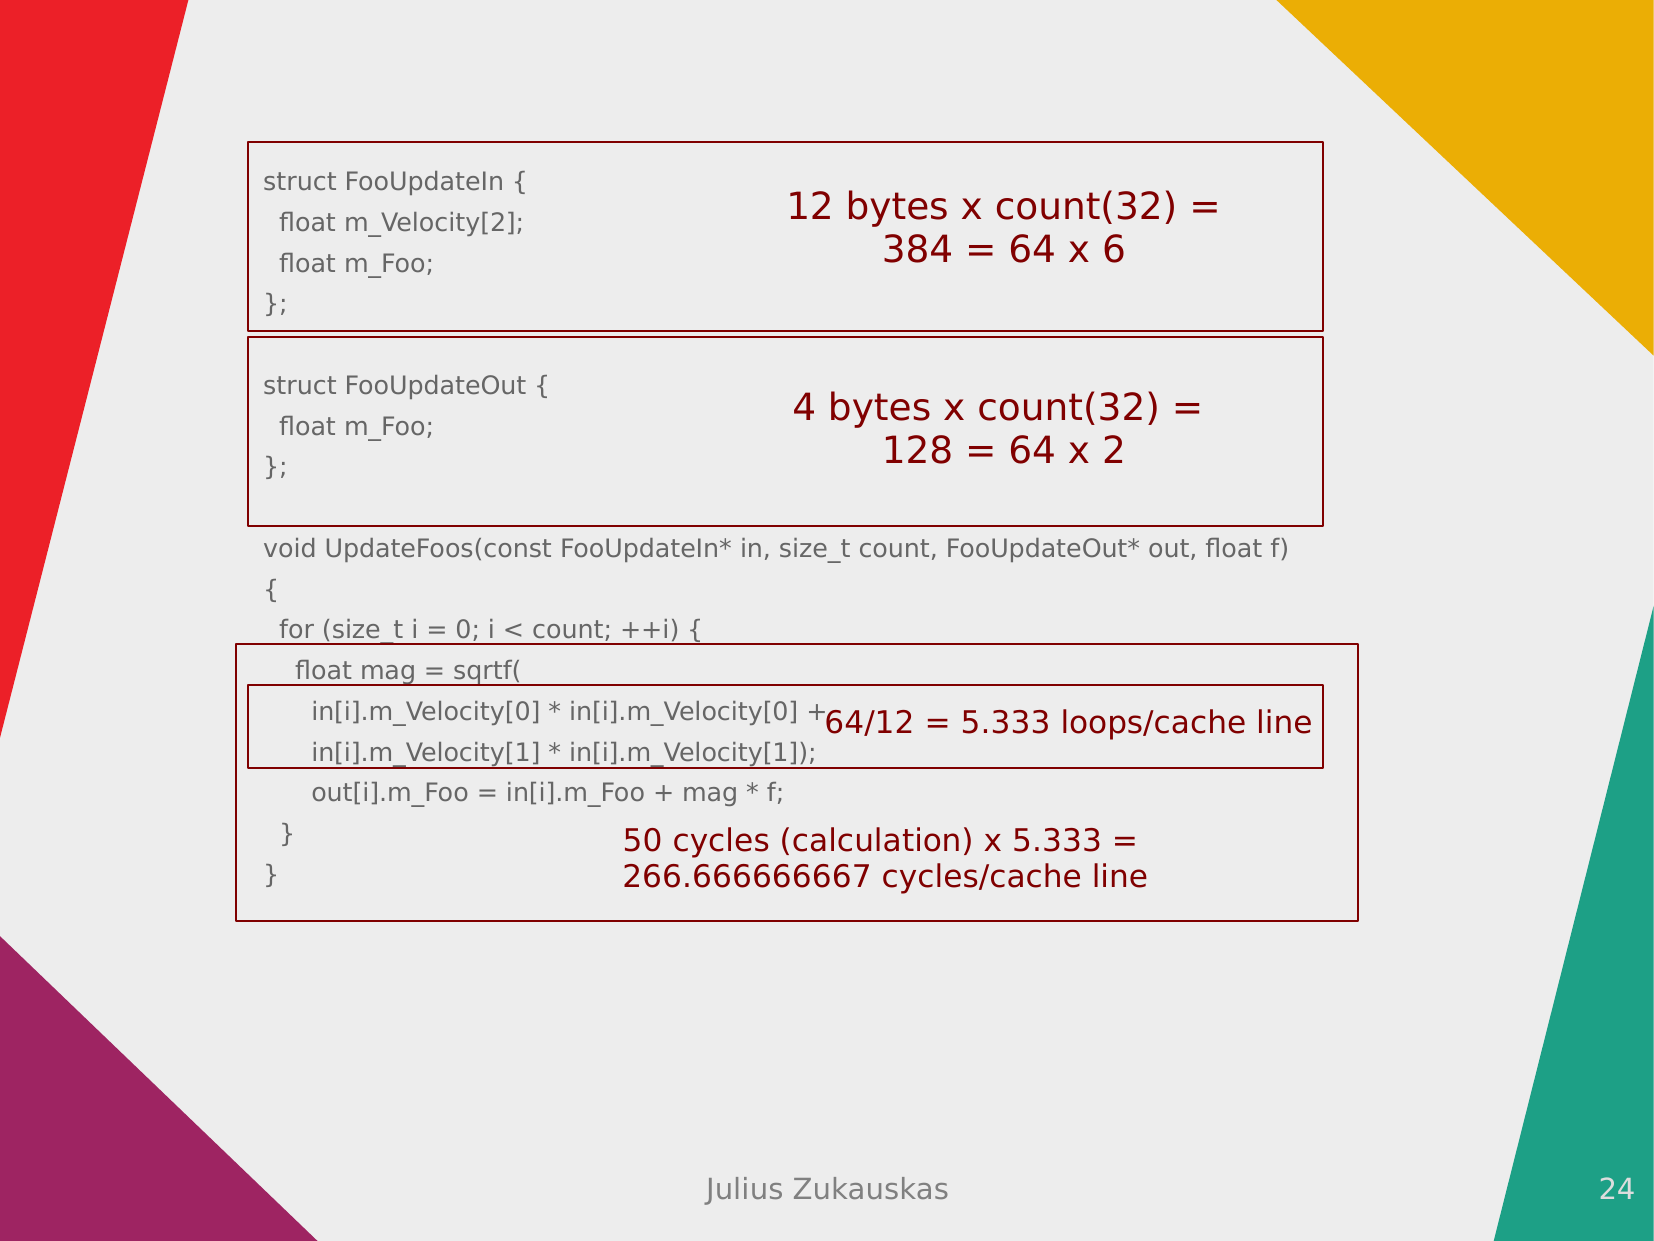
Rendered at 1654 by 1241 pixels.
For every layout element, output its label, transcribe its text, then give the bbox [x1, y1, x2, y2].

list struct FooUpdateIn { float m_Velocity[2]; float m_Foo; }; struct FooUpdateOut { float m_Foo; }; void UpdateFoos(const FooUpdateIn* in, size_t count, FooUpdateOut* out, float f) { for (size_t i = 0; i < count; ++i) { float mag = sqrtf( in[i].m_Velocity[0] * in[i].m_Velocity[0] + in[i].m_Velocity[1] * in[i].m_Velocity[1]); out[i].m_Foo = in[i].m_Foo + mag * f; } } [249, 167, 1303, 330]
text_box 64/12 = 5.333 loops/cache line [797, 696, 1341, 749]
text_box 12 bytes x count(32) = 384 = 64 x 6 [732, 177, 1276, 280]
list struct FooUpdateIn { float m_Velocity[2]; float m_Foo; }; struct FooUpdateOut { float m_Foo; }; void UpdateFoos(const FooUpdateIn* in, size_t count, FooUpdateOut* out, float f) { for (size_t i = 0; i < count; ++i) { float mag = sqrtf( in[i].m_Velocity[0] * in[i].m_Velocity[0] + in[i].m_Velocity[1] * in[i].m_Velocity[1]); out[i].m_Foo = in[i].m_Foo + mag * f; } } [249, 338, 1303, 525]
list struct FooUpdateIn { float m_Velocity[2]; float m_Foo; }; struct FooUpdateOut { float m_Foo; }; void UpdateFoos(const FooUpdateIn* in, size_t count, FooUpdateOut* out, float f) { for (size_t i = 0; i < count; ++i) { float mag = sqrtf( in[i].m_Velocity[0] * in[i].m_Velocity[0] + in[i].m_Velocity[1] * in[i].m_Velocity[1]); out[i].m_Foo = in[i].m_Foo + mag * f; } } [236, 167, 1303, 643]
text_box 4 bytes x count(32) = 128 = 64 x 2 [732, 378, 1276, 480]
list struct FooUpdateIn { float m_Velocity[2]; float m_Foo; }; struct FooUpdateOut { float m_Foo; }; void UpdateFoos(const FooUpdateIn* in, size_t count, FooUpdateOut* out, float f) { for (size_t i = 0; i < count; ++i) { float mag = sqrtf( in[i].m_Velocity[0] * in[i].m_Velocity[0] + in[i].m_Velocity[1] * in[i].m_Velocity[1]); out[i].m_Foo = in[i].m_Foo + mag * f; } } [237, 645, 1303, 898]
list struct FooUpdateIn { float m_Velocity[2]; float m_Foo; }; struct FooUpdateOut { float m_Foo; }; void UpdateFoos(const FooUpdateIn* in, size_t count, FooUpdateOut* out, float f) { for (size_t i = 0; i < count; ++i) { float mag = sqrtf( in[i].m_Velocity[0] * in[i].m_Velocity[0] + in[i].m_Velocity[1] * in[i].m_Velocity[1]); out[i].m_Foo = in[i].m_Foo + mag * f; } } [249, 686, 1303, 767]
text_box 50 cycles (calculation) x 5.333 = 266.666666667 cycles/cache line [437, 814, 1335, 922]
